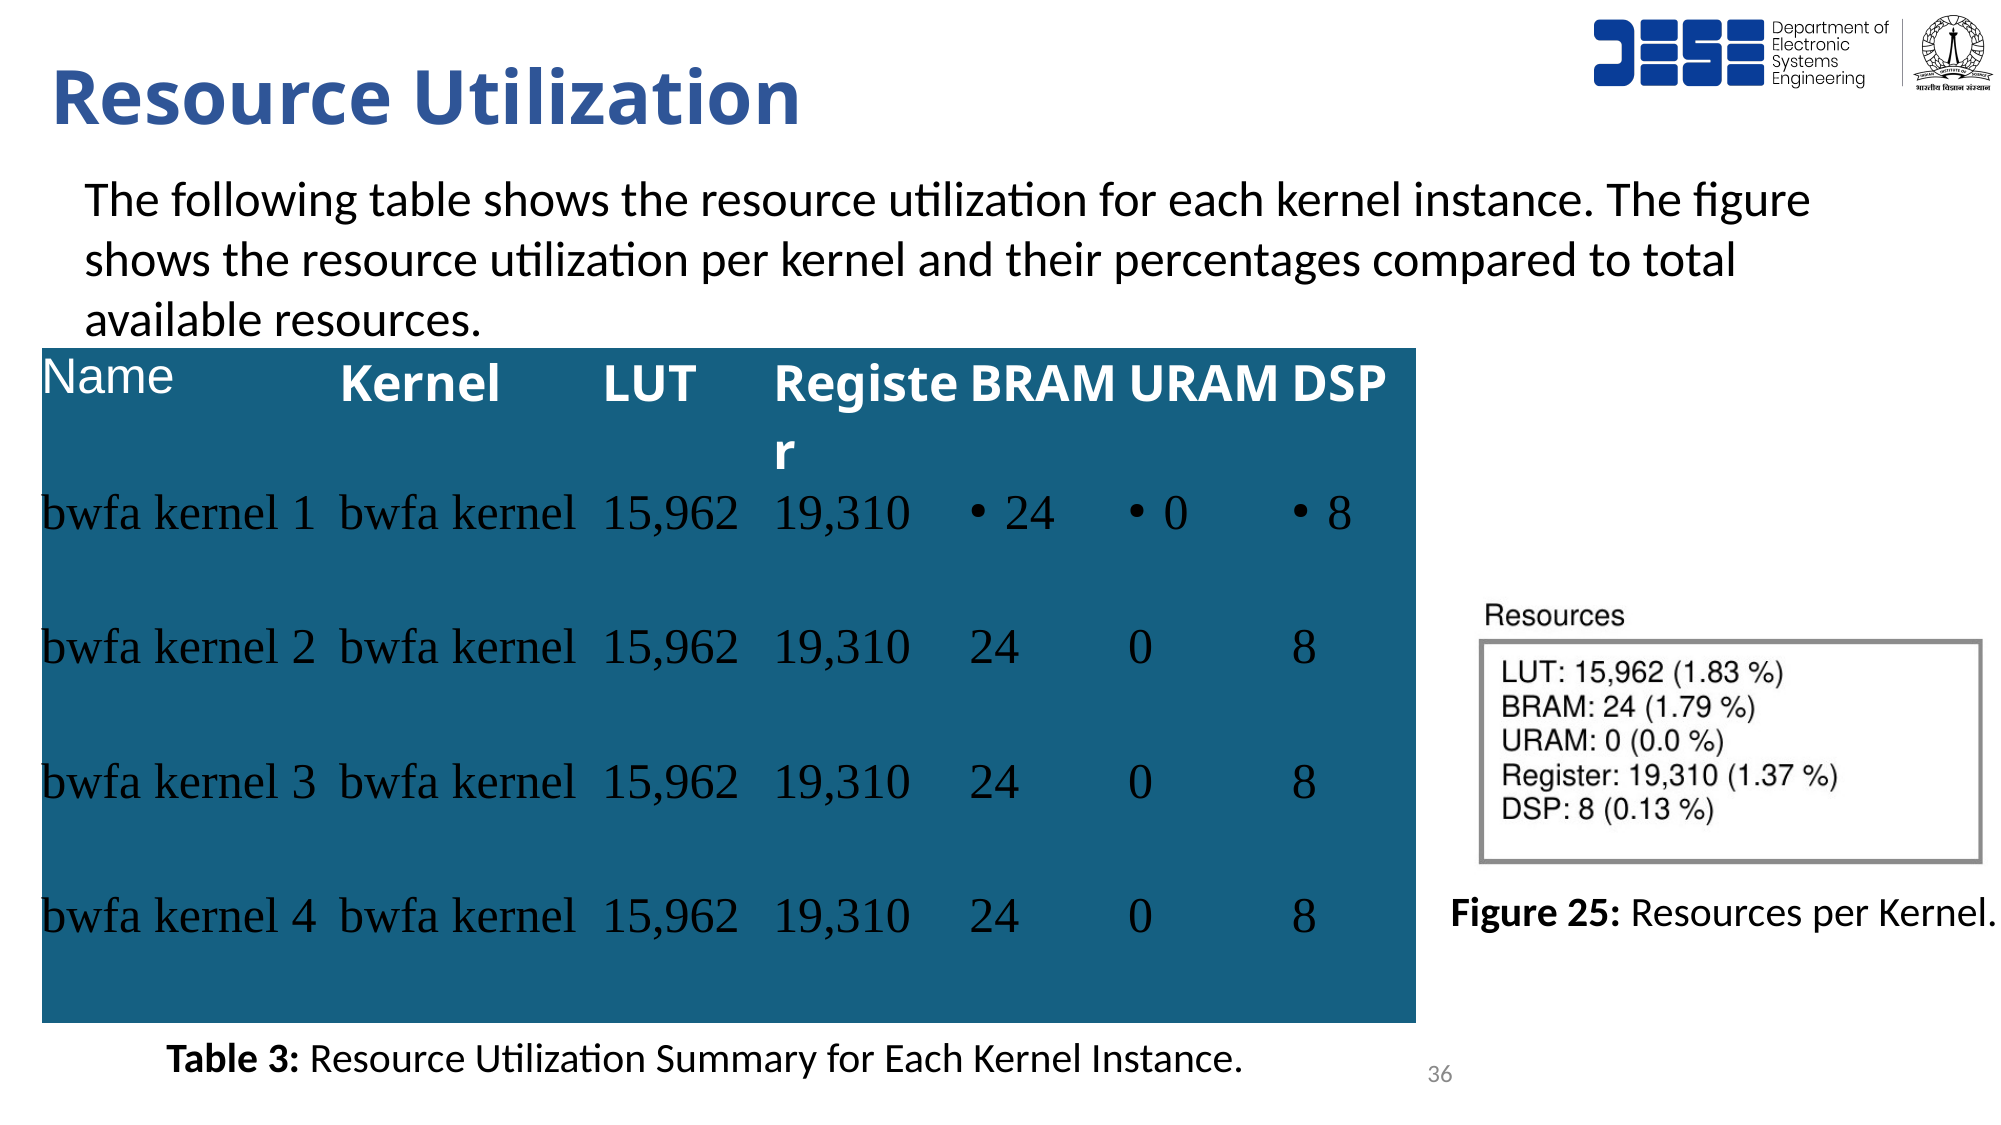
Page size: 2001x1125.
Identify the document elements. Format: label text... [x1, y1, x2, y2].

table_header DSP [1292, 356, 1416, 485]
table_cell 15,962 [602, 485, 773, 619]
table_cell bwfa kernel 2 [42, 619, 339, 754]
table_cell bwfa kernel [346, 642, 358, 661]
table_cell 24 [969, 888, 1128, 1022]
table_cell 19,310 [773, 888, 969, 1022]
table_cell 0 [1128, 754, 1292, 888]
table_cell 19,310 [773, 619, 969, 754]
table_cell bwfa kernel 1 [42, 485, 339, 619]
table_cell bwfa kernel [346, 508, 358, 527]
title Resource Utilization [35, 28, 1761, 173]
table_cell 24 [969, 485, 1128, 619]
text_box Figure 25: Resources per Kernel. [1435, 877, 2000, 943]
table_cell 15,962 [602, 754, 773, 888]
table_cell 8 [1292, 619, 1416, 754]
table_cell 24 [969, 619, 1128, 754]
table_cell 8 [1292, 888, 1416, 1023]
table_header BRAM [969, 356, 1128, 485]
table_cell 19,310 [773, 485, 969, 619]
table_header LUT [602, 356, 773, 485]
text_box The following table shows the resource utilization for each kernel instance. The figure shows the resource utilization per kernel and their percentages compared to total available resources. [69, 158, 1871, 356]
table_cell 0 [1128, 619, 1292, 754]
table_header Register [773, 356, 969, 485]
table_cell bwfa kernel [339, 485, 602, 619]
table_cell 0 [1128, 485, 1292, 619]
table_cell bwfa kernel 4 [42, 888, 339, 1023]
table_cell bwfa kernel [339, 619, 602, 754]
table_cell bwfa kernel 3 [42, 754, 339, 888]
table_cell 8 [1292, 485, 1416, 619]
table_cell bwfa kernel [346, 777, 358, 796]
table_cell 0 [1128, 888, 1292, 1023]
table_cell bwfa kernel [339, 754, 602, 888]
table_cell 24 [969, 754, 1128, 888]
text_box [1412, 1042, 1863, 1103]
table_cell 15,962 [602, 888, 773, 1022]
picture [1460, 587, 2000, 877]
text_box Table 3: Resource Utilization Summary for Each Kernel Instance. [151, 1022, 1283, 1089]
table_header URAM [1128, 356, 1292, 485]
table_header Name [42, 348, 339, 485]
table_cell 15,962 [602, 619, 773, 754]
table_cell 19,310 [773, 754, 969, 888]
table_cell 8 [1292, 754, 1416, 888]
table_cell bwfa kernel [346, 911, 358, 930]
table_cell bwfa kernel [339, 888, 602, 1022]
table_header Kernel [339, 356, 602, 485]
